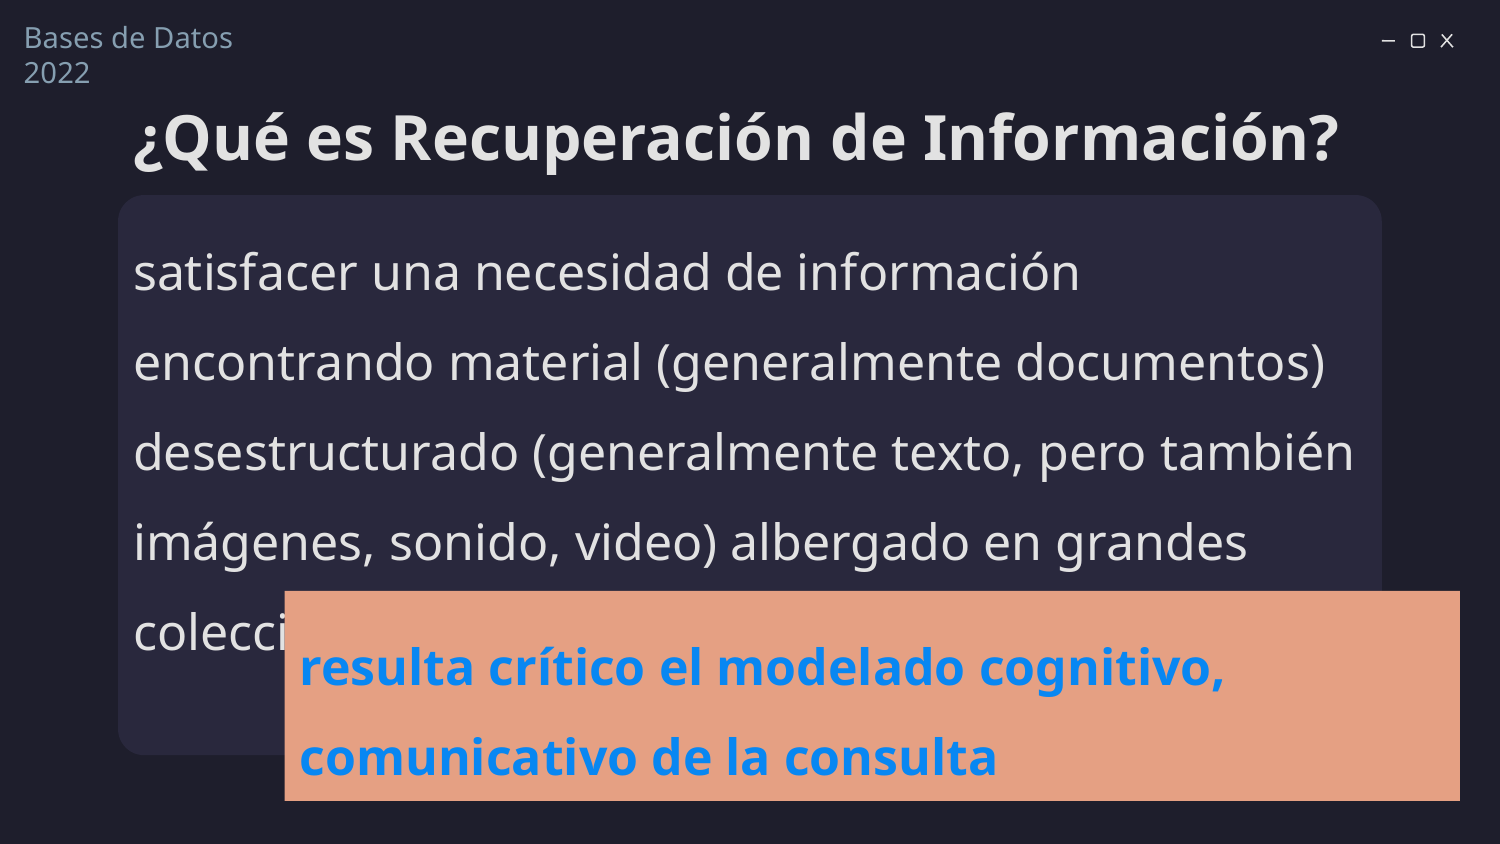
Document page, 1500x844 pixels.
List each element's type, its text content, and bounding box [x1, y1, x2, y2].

title ¿Qué es Recuperación de Información? [118, 88, 1382, 183]
list satisfacer una necesidad de información encontrando material (generalmente documentos) desestructurado (generalmente texto, pero también imágenes, sonido, video) albergado en grandes colecciones [118, 195, 1382, 750]
text_box resulta crítico el modelado cognitivo, comunicativo de la consulta [284, 590, 1460, 801]
